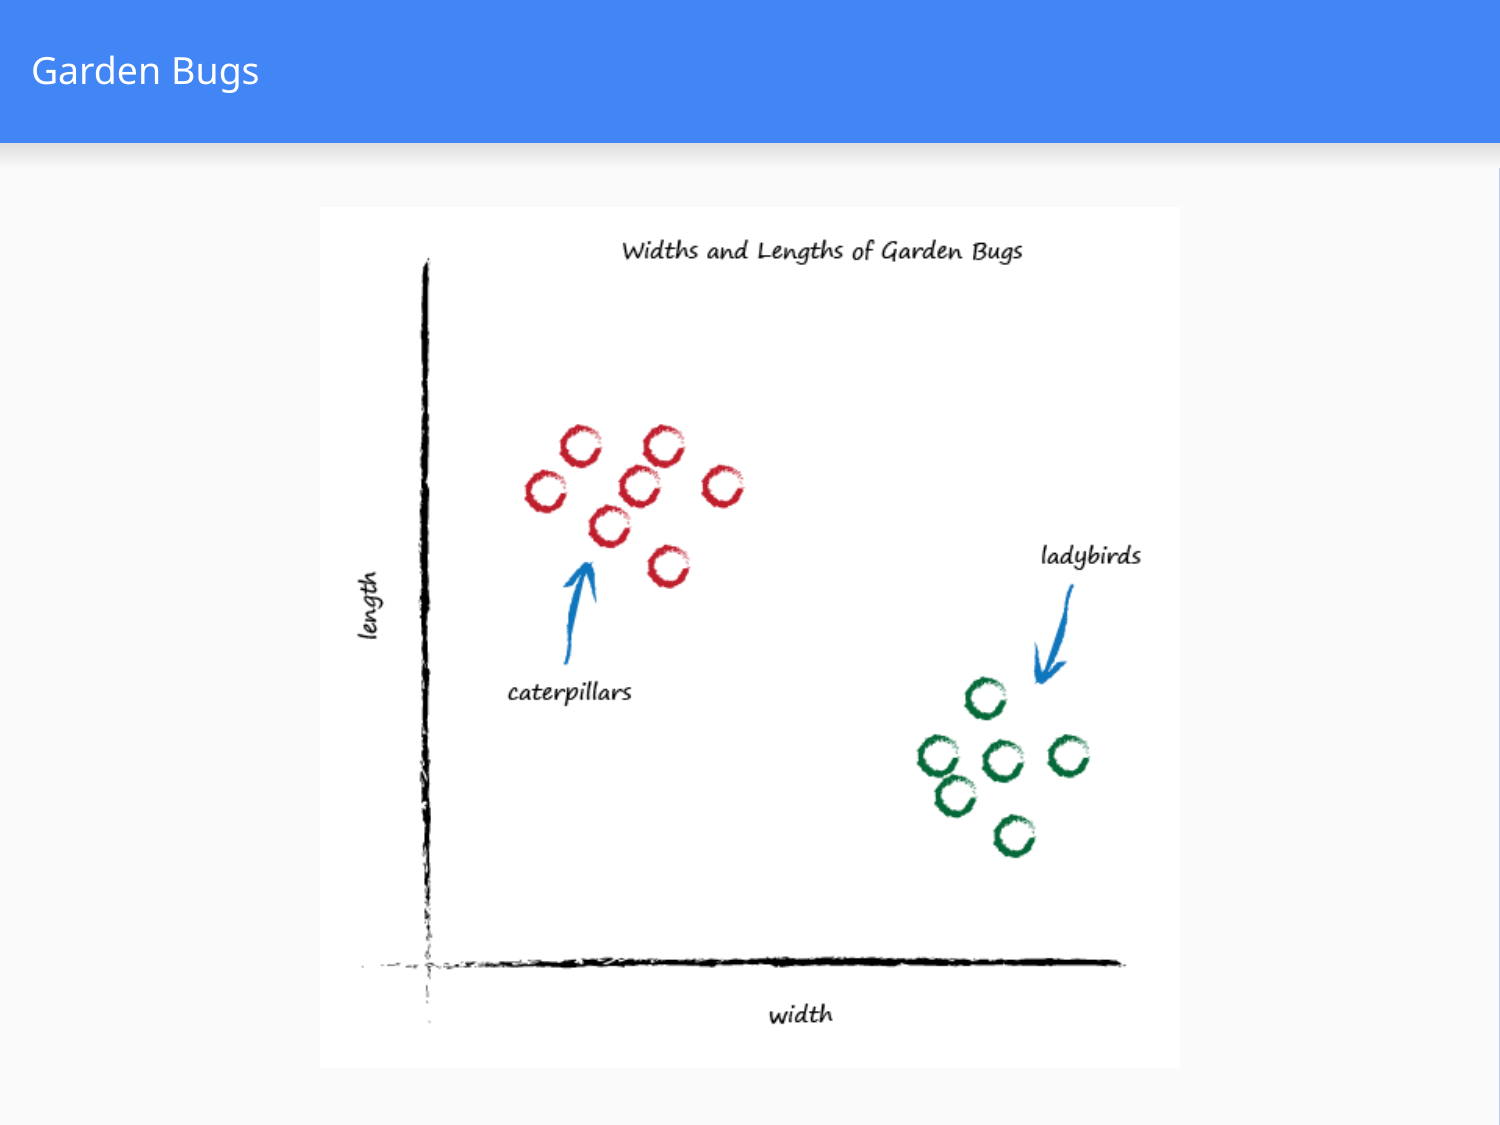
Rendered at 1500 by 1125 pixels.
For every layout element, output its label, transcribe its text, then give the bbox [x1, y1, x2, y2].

picture [320, 207, 1180, 1068]
title Garden Bugs [16, 3, 1464, 136]
